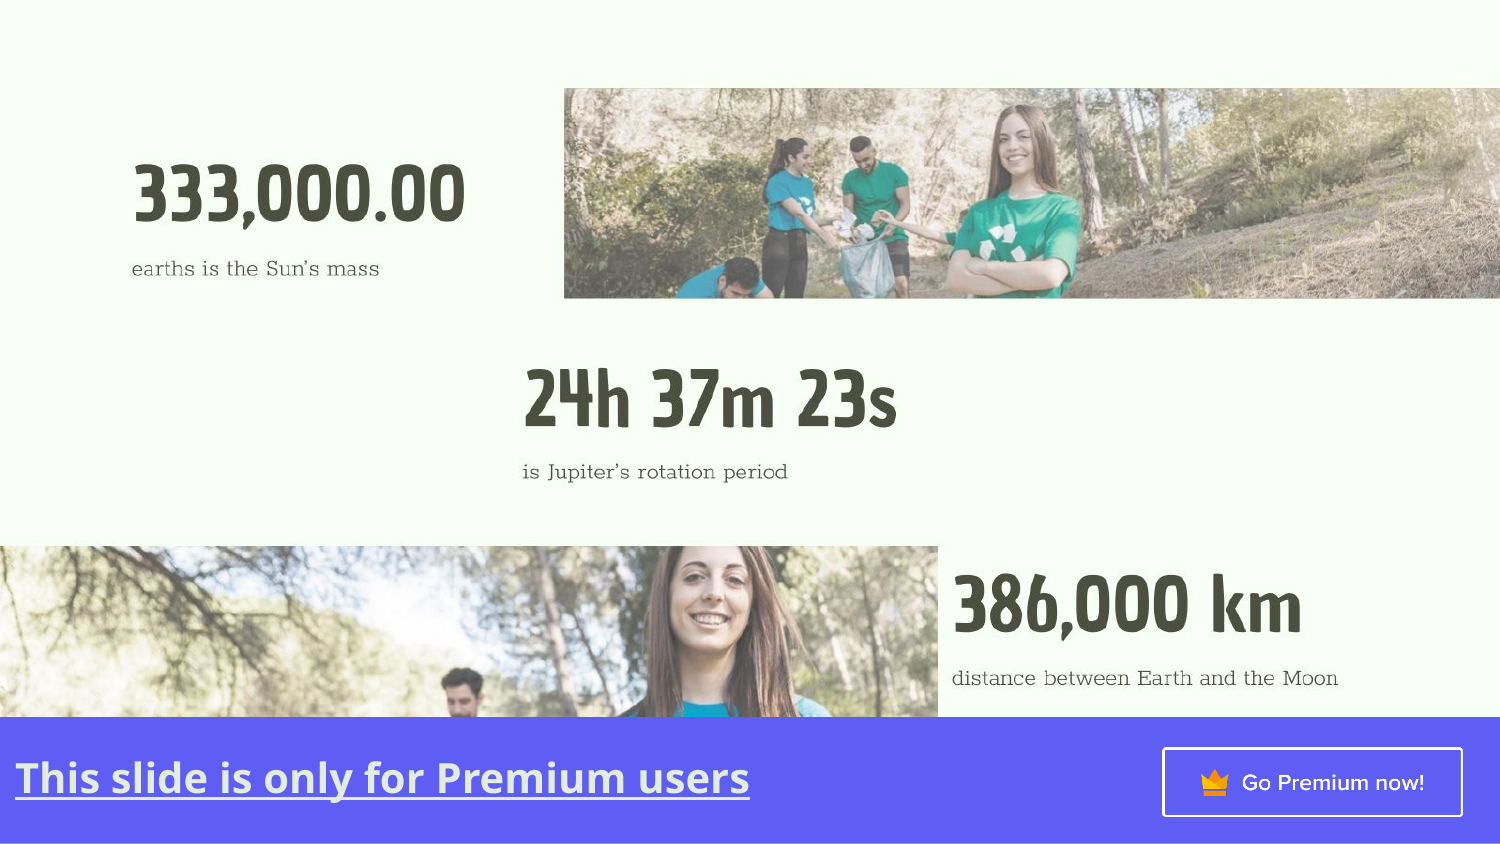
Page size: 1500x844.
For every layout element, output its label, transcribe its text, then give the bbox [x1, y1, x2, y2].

text_box This slide is only for Premium users [0, 717, 1500, 844]
picture [1162, 747, 1463, 817]
picture [0, 0, 1500, 717]
